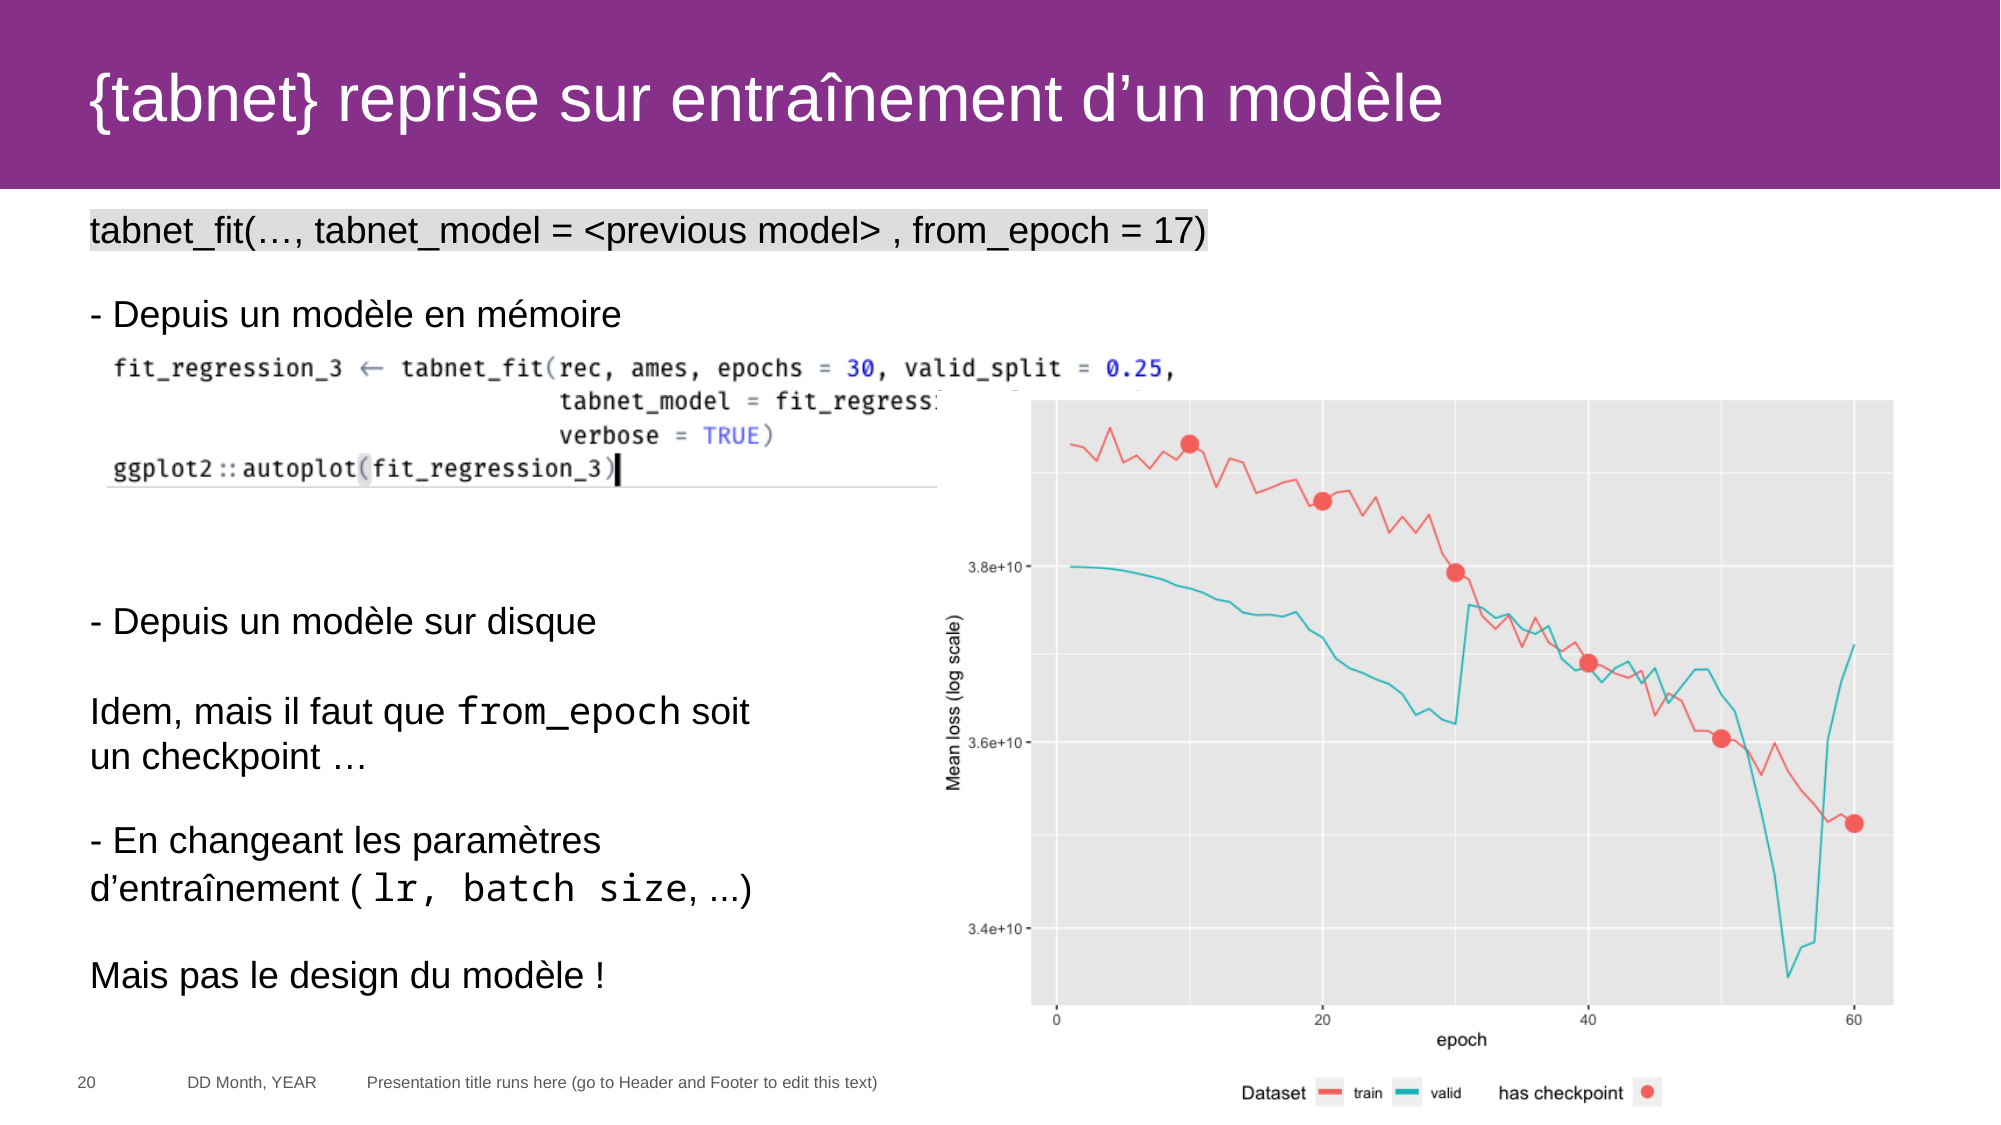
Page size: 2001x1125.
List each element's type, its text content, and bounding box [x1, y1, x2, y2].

text_box tabnet_fit(…, tabnet_model = <previous model> , from_epoch = 17) - Depuis un modèle en mémoire [75, 201, 1538, 637]
picture [107, 339, 1903, 1125]
text_box Presentation title runs here (go to Header and Footer to edit this text) [366, 1057, 937, 1093]
text_box DD Month, YEAR [127, 1082, 318, 1093]
text_box {tabnet} reprise sur entraînement d’un modèle [0, 0, 2000, 189]
text_box - Depuis un modèle sur disque Idem, mais il faut que from_epoch soit un checkpoint … - En changeant les paramètres d’entraînement ( lr, batch size, ...) Mais pas le design du modèle ! [75, 592, 788, 1082]
text_box <number> [77, 1082, 126, 1093]
